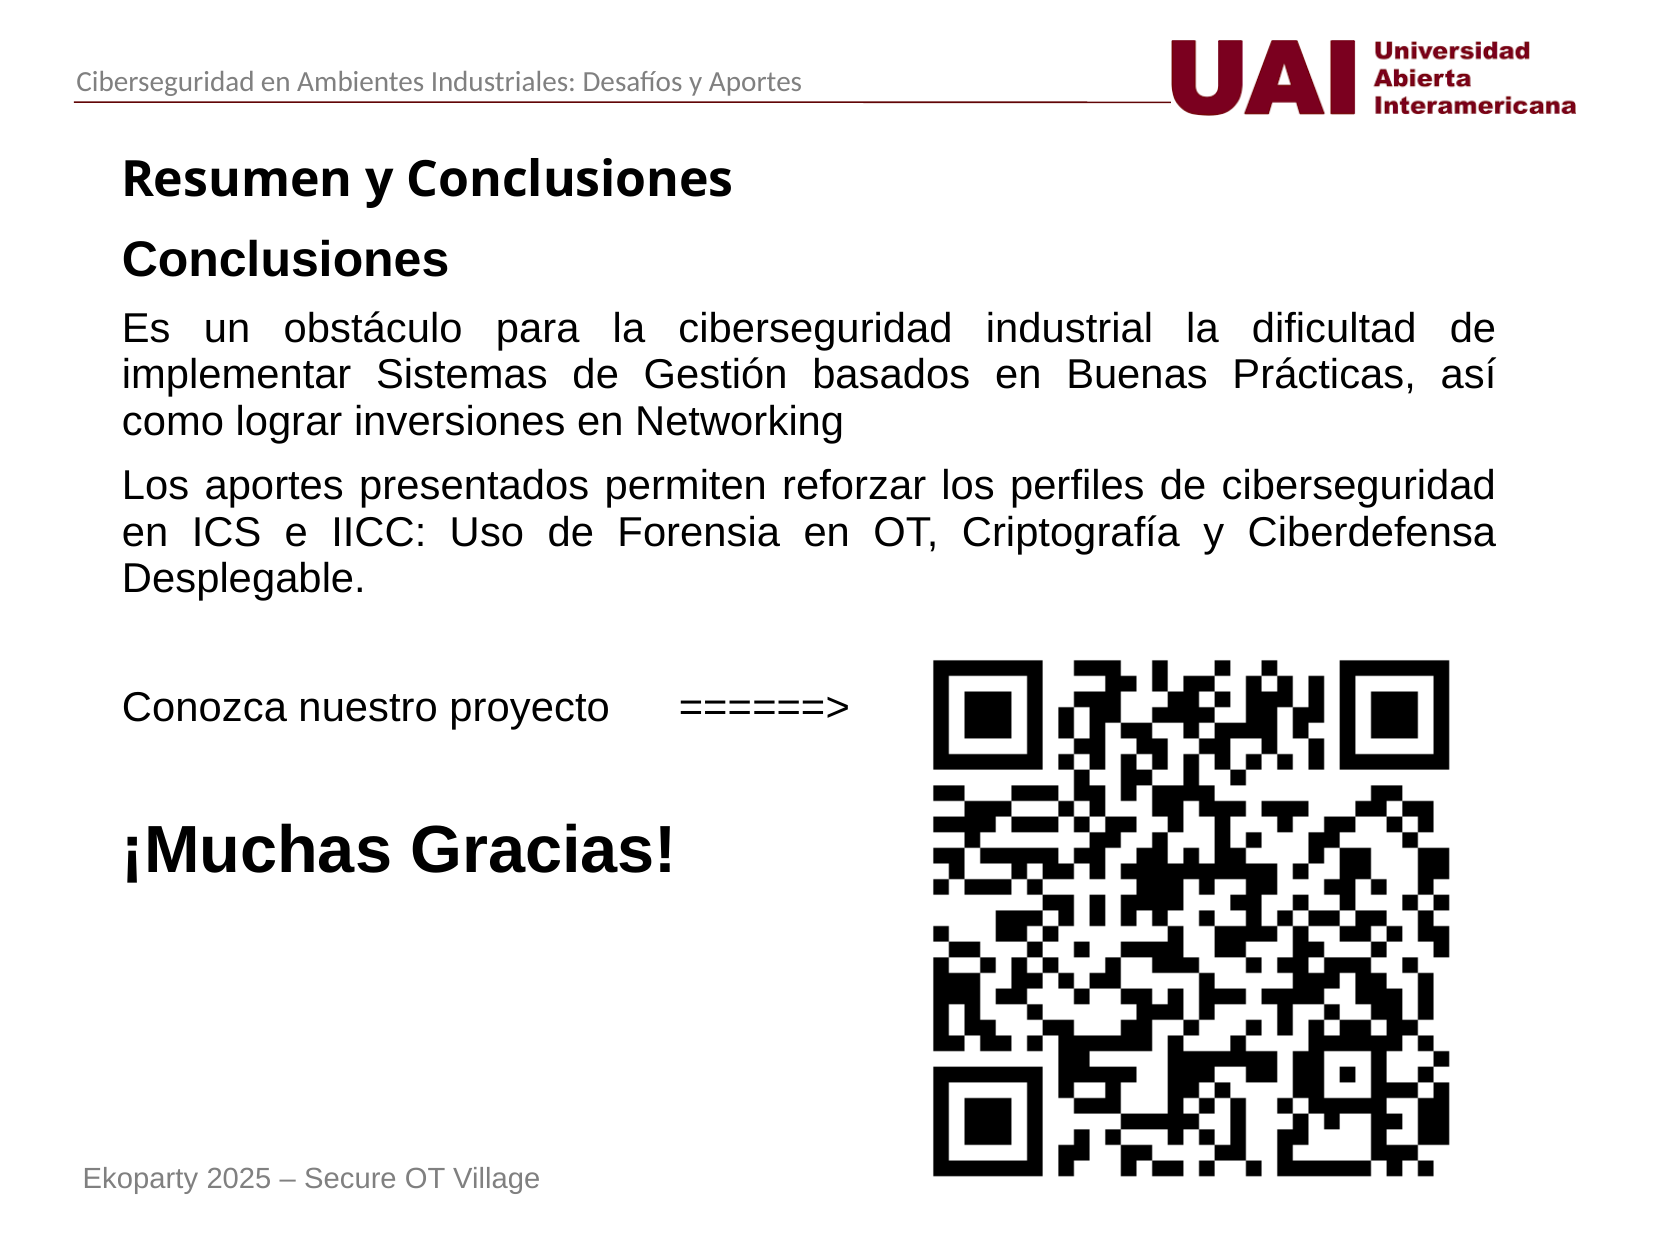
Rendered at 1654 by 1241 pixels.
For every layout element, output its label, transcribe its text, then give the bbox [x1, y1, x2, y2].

picture [871, 598, 1512, 1239]
text_box Resumen y Conclusiones [106, 135, 1516, 219]
text_box Conclusiones Es un obstáculo para la ciberseguridad industrial la dificultad de implementar Sistemas de Gestión basados en Buenas Prácticas, así como lograr inversiones en Networking Los aportes presentados permiten reforzar los perfiles de ciberseguridad en ICS e IICC: Uso de Forensia en OT, Criptografía y Ciberdefensa Desplegable. Conozca nuestro proyecto ======> ¡Muchas Gracias! [107, 223, 1512, 1235]
picture [1171, 40, 1577, 116]
